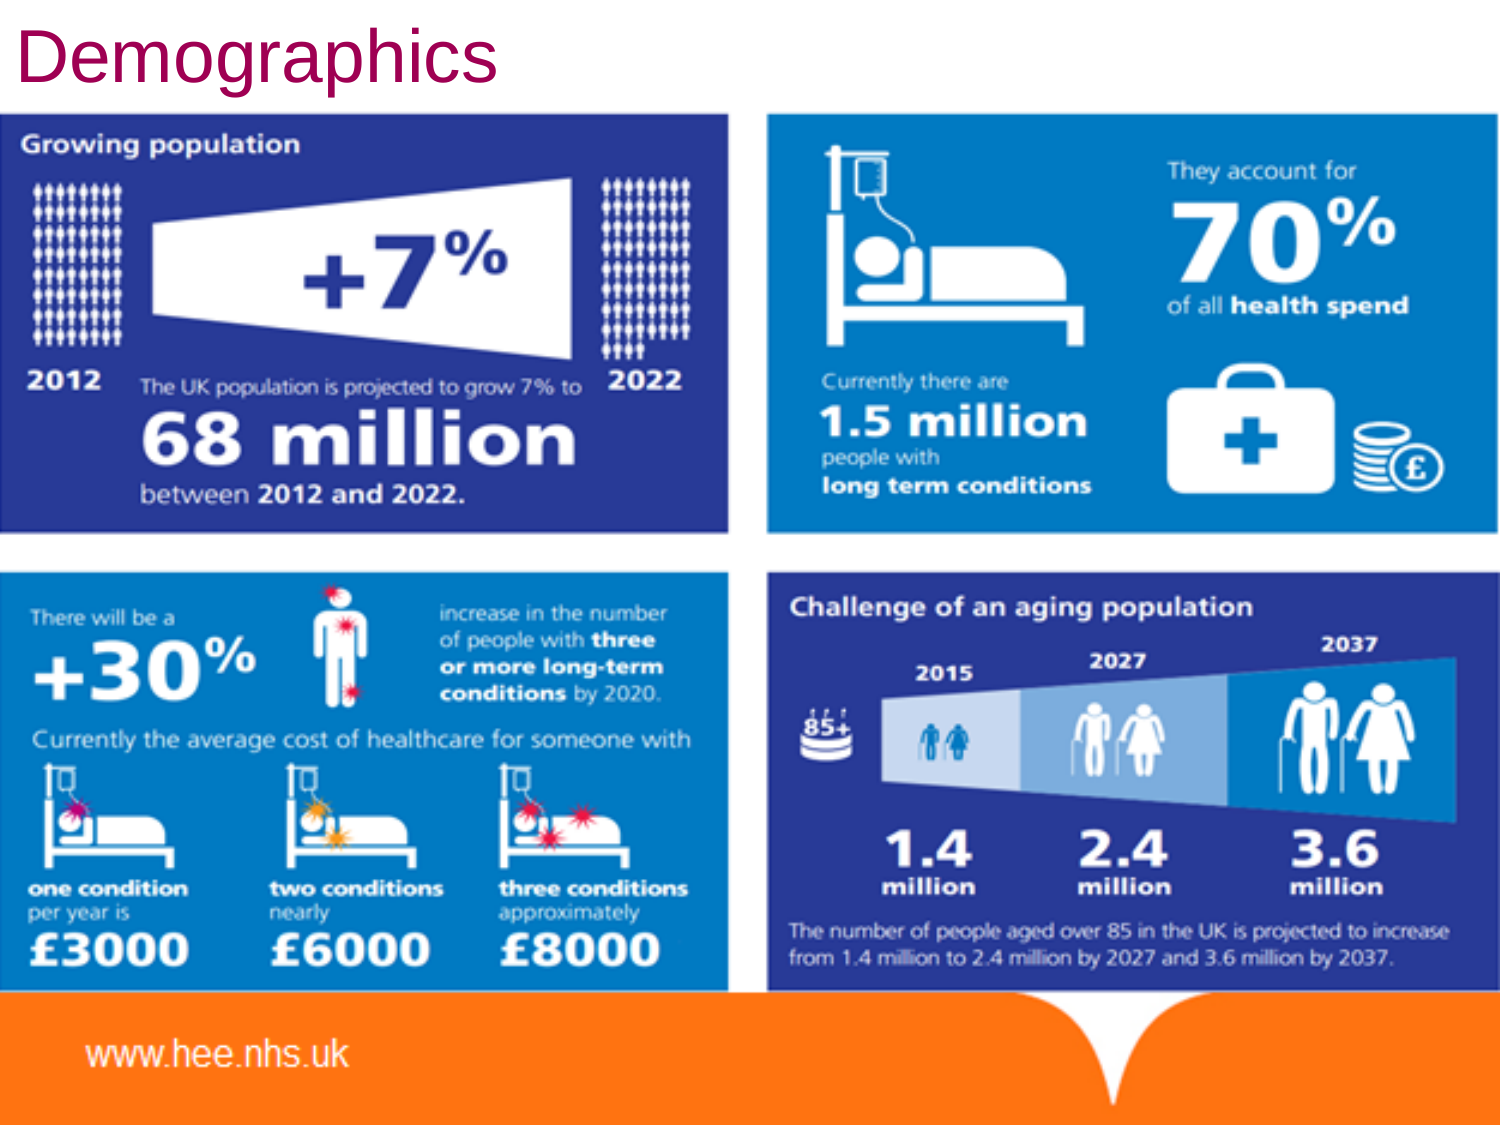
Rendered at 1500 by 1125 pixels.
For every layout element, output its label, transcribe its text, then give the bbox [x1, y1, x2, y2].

picture [0, 0, 1500, 1125]
title Demographics [0, 0, 1226, 152]
